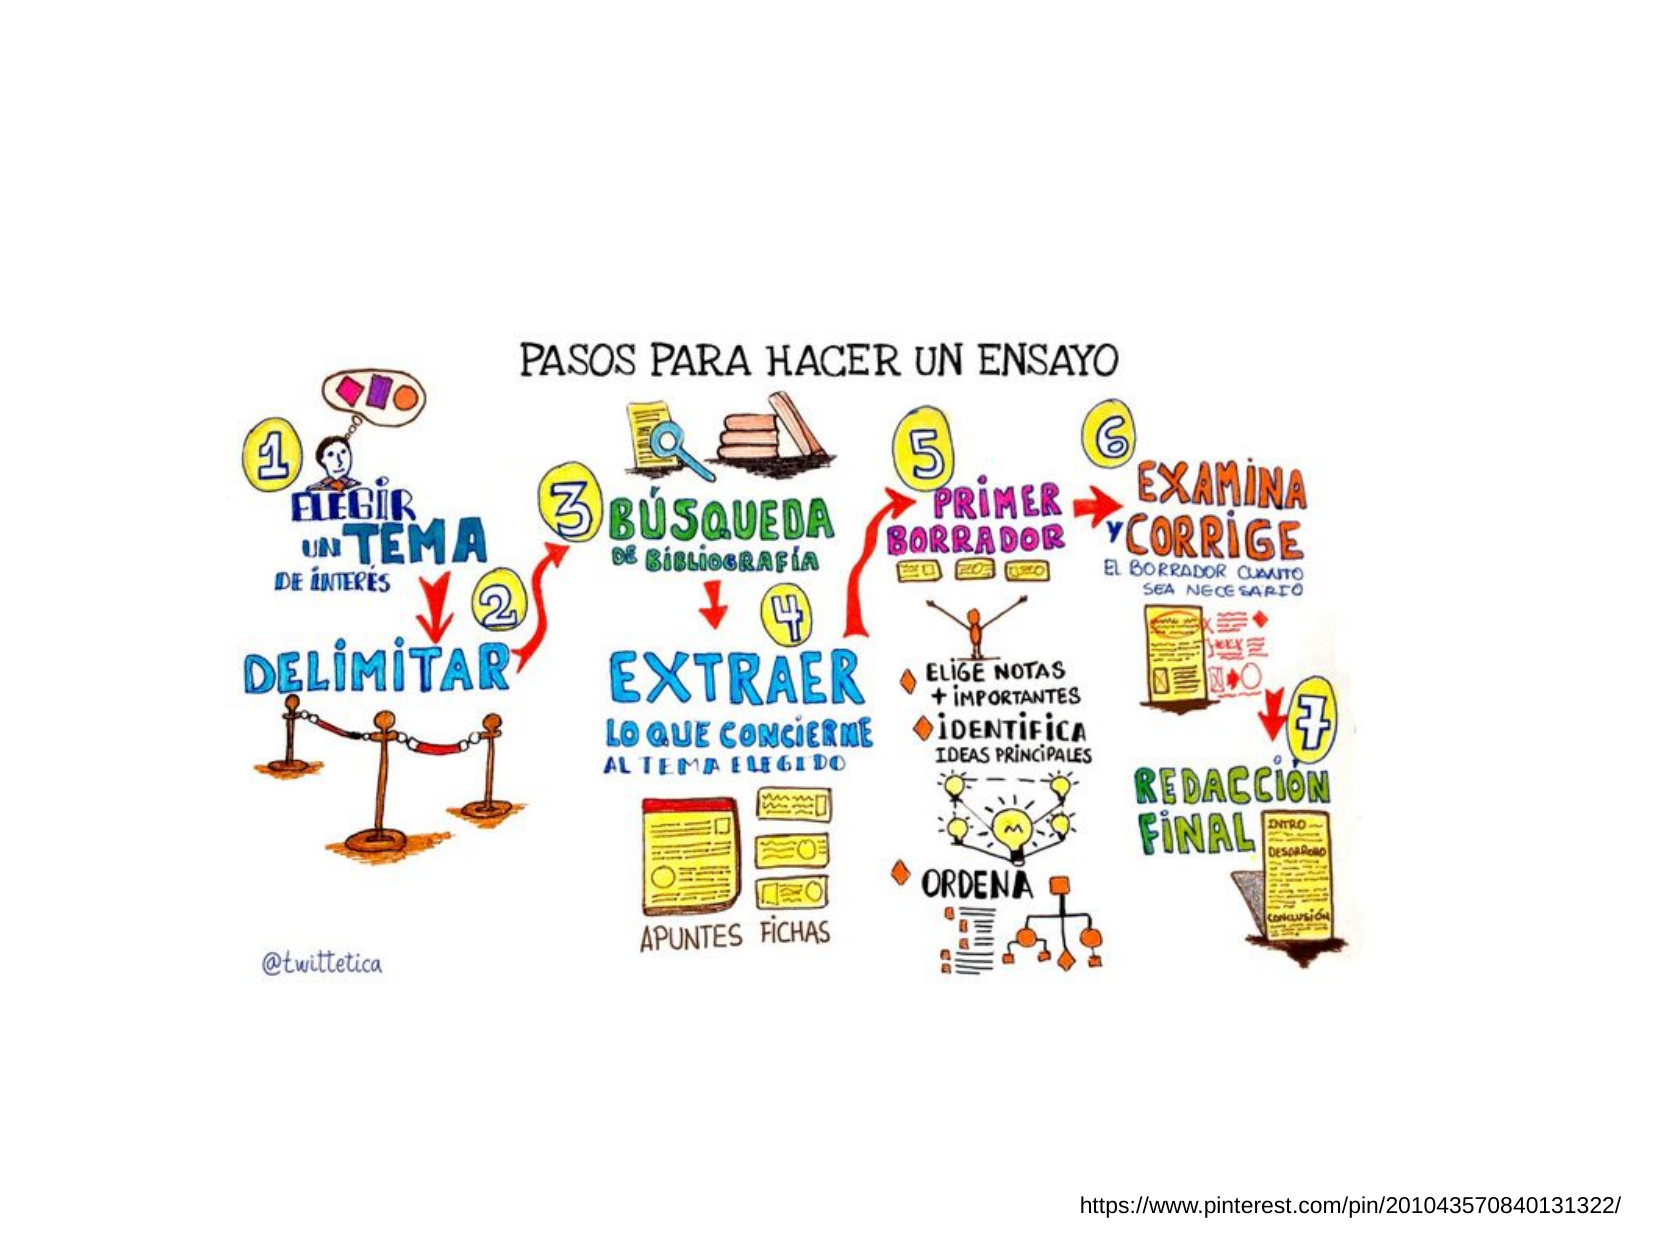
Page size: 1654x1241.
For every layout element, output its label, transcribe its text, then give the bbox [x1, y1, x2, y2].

text_box https://www.pinterest.com/pin/201043570840131322/ [1065, 1185, 1654, 1241]
picture [225, 308, 1375, 991]
